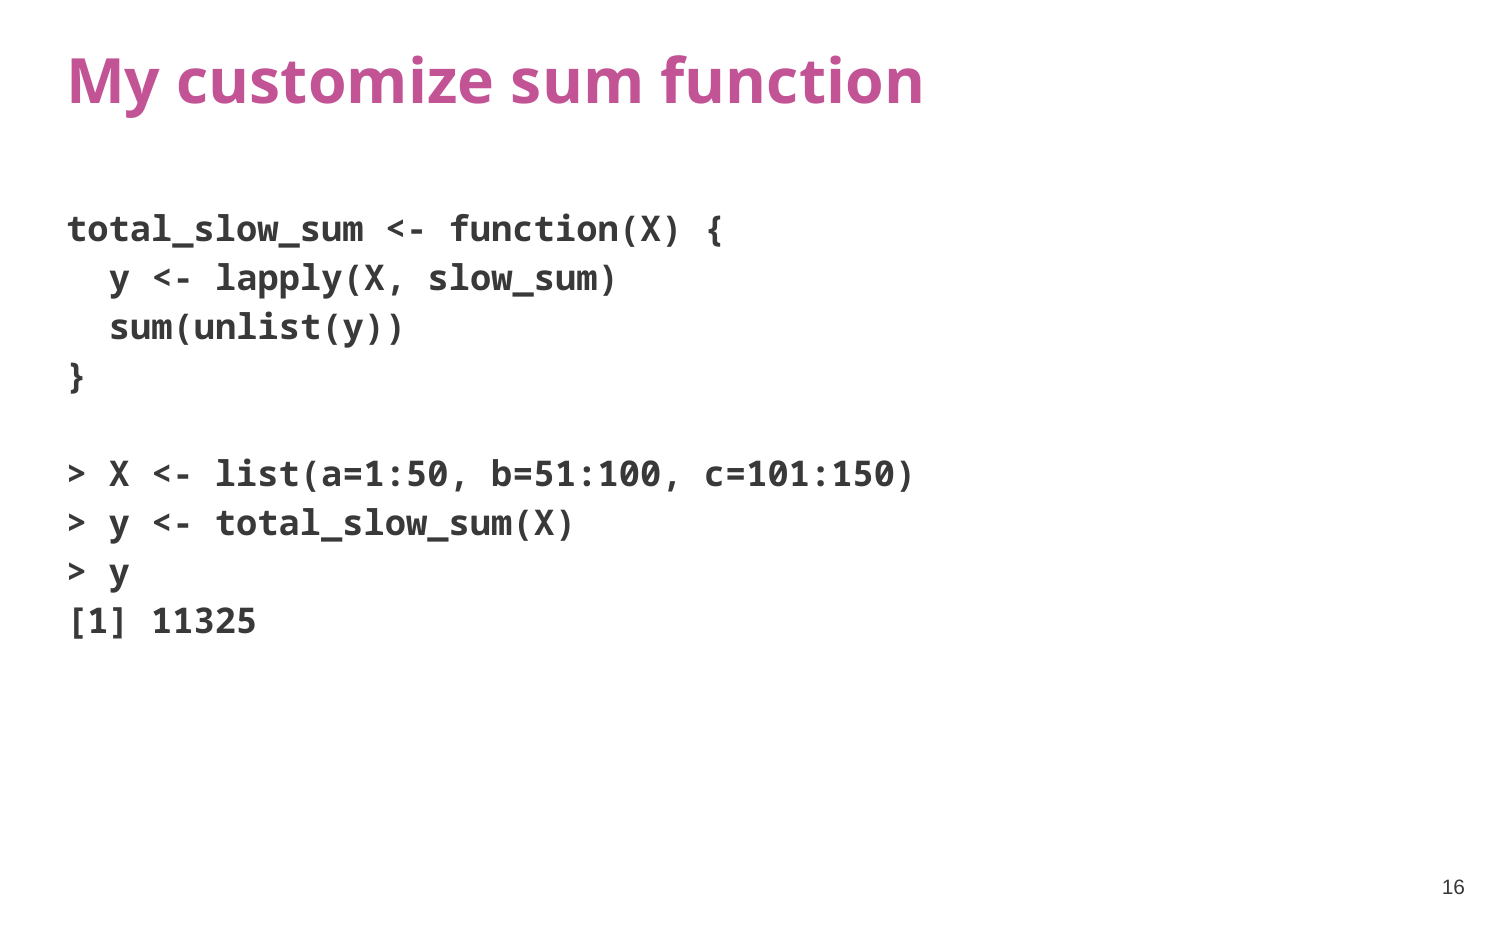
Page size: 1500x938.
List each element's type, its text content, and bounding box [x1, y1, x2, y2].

title My customize sum function [51, 25, 1449, 130]
list total_slow_sum <- function(X) { y <- lapply(X, slow_sum) sum(unlist(y)) } > X <- list(a=1:50, b=51:100, c=101:150) > y <- total_slow_sum(X) > y [1] 11325 [51, 185, 1449, 877]
slide_number <number> [1389, 849, 1480, 922]
